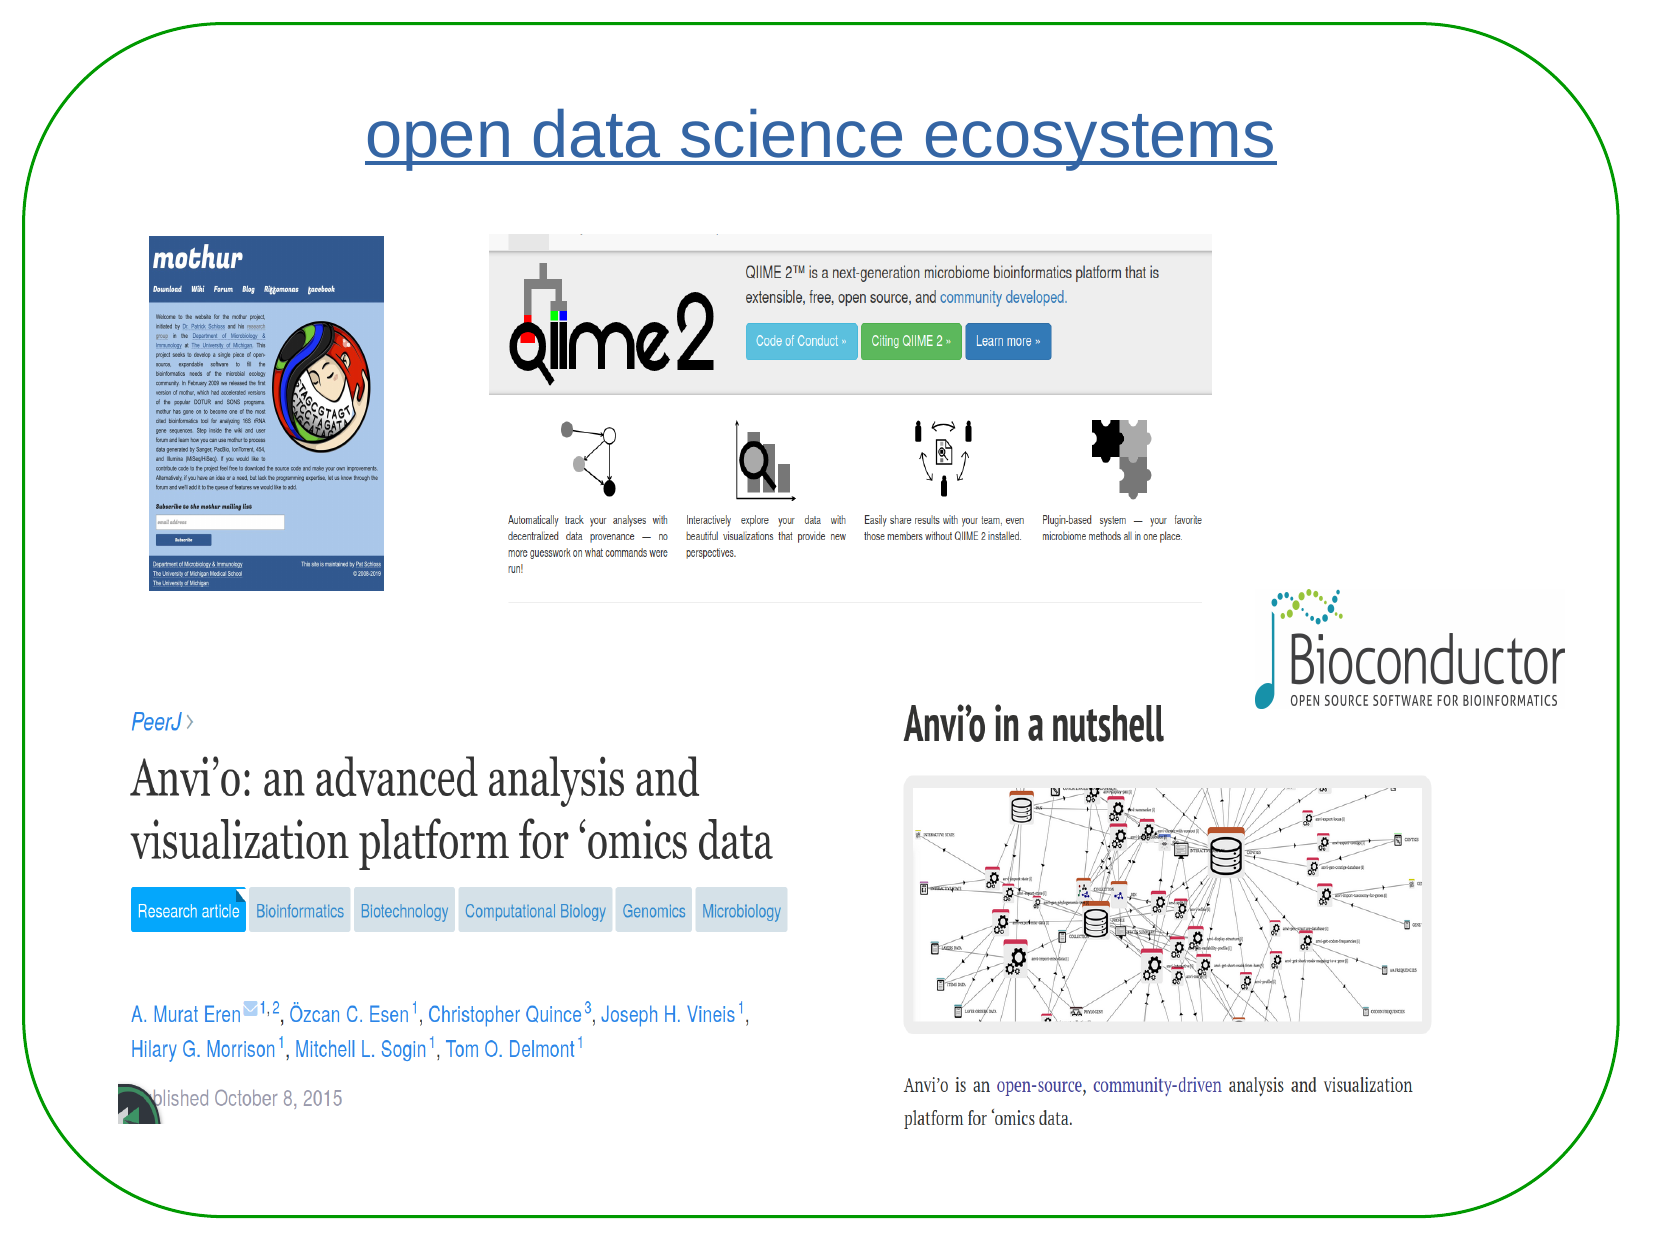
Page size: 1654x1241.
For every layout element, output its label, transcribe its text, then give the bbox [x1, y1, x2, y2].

picture [118, 683, 798, 1124]
text_box open data science ecosystems [23, 23, 1619, 1217]
picture [149, 236, 384, 591]
picture [489, 234, 1212, 606]
picture [897, 589, 1565, 1142]
